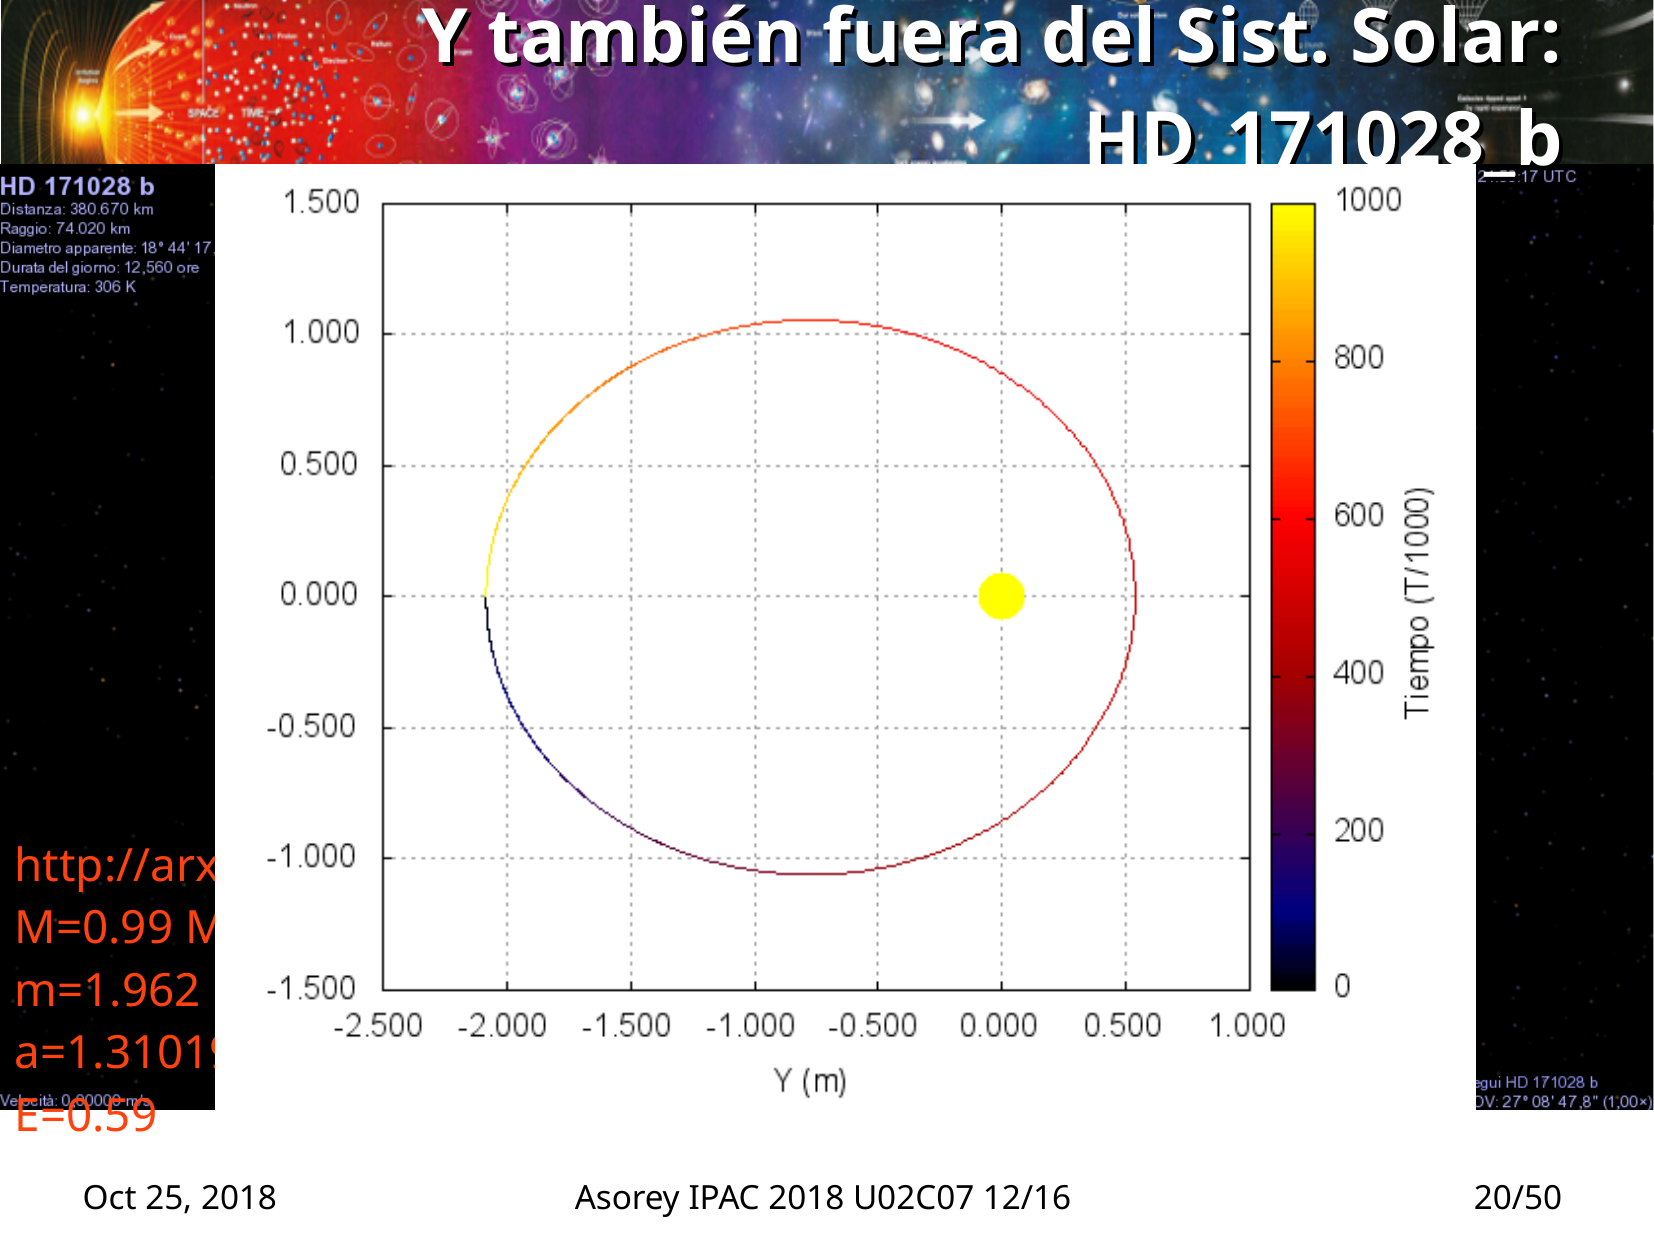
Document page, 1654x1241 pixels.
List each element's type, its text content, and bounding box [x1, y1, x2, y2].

picture [0, 1107, 18, 1111]
picture [137, 1107, 151, 1111]
picture [0, 0, 1654, 1111]
title Y también fuera del Sist. Solar: HD_171028_b [75, 19, 1564, 151]
picture [72, 1107, 86, 1111]
text_box http://arxiv.org/abs/0708.0954 M=0.99 M_Sol m=1.962 m_Jup a=1.31019 UA E=0.59 [0, 825, 215, 1107]
picture [89, 1107, 108, 1111]
picture [112, 1107, 133, 1111]
picture [23, 1107, 69, 1111]
